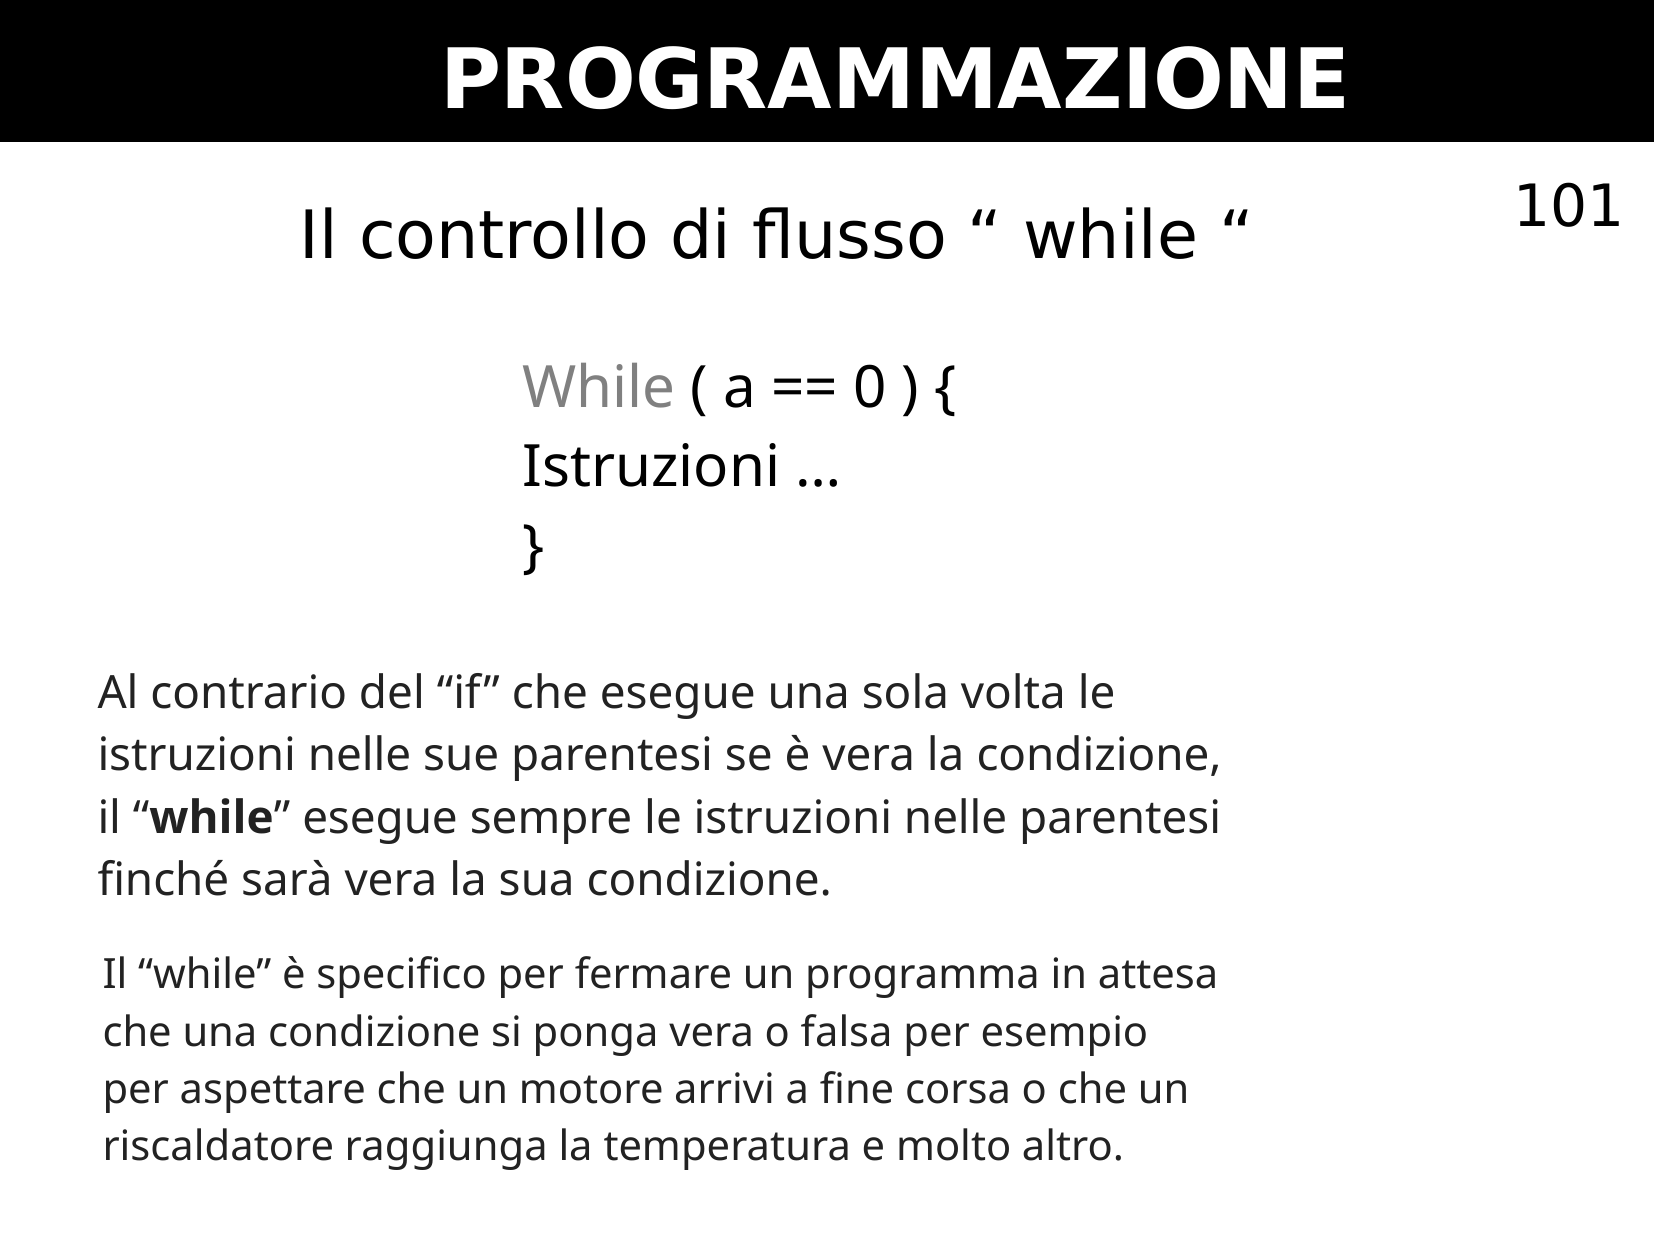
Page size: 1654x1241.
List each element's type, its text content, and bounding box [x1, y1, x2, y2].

text_box [0, 0, 1654, 142]
text_box PROGRAMMAZIONE [425, 23, 1366, 136]
text_box Il controllo di flusso “ while “ [285, 188, 1270, 282]
text_box While ( a == 0 ) { Istruzioni … } [507, 337, 991, 591]
text_box Il “while” è specifico per fermare un programma in attesa che una condizione si ponga vera o falsa per esempio per aspettare che un motore arrivi a fine corsa o che un riscaldatore raggiunga la temperatura e molto altro. [87, 936, 1568, 1146]
text_box Al contrario del “if” che esegue una sola volta le istruzioni nelle sue parentesi se è vera la condizione, il “while” esegue sempre le istruzioni nelle parentesi finché sarà vera la sua condizione. [82, 651, 1653, 934]
text_box 101 [1498, 165, 1640, 249]
